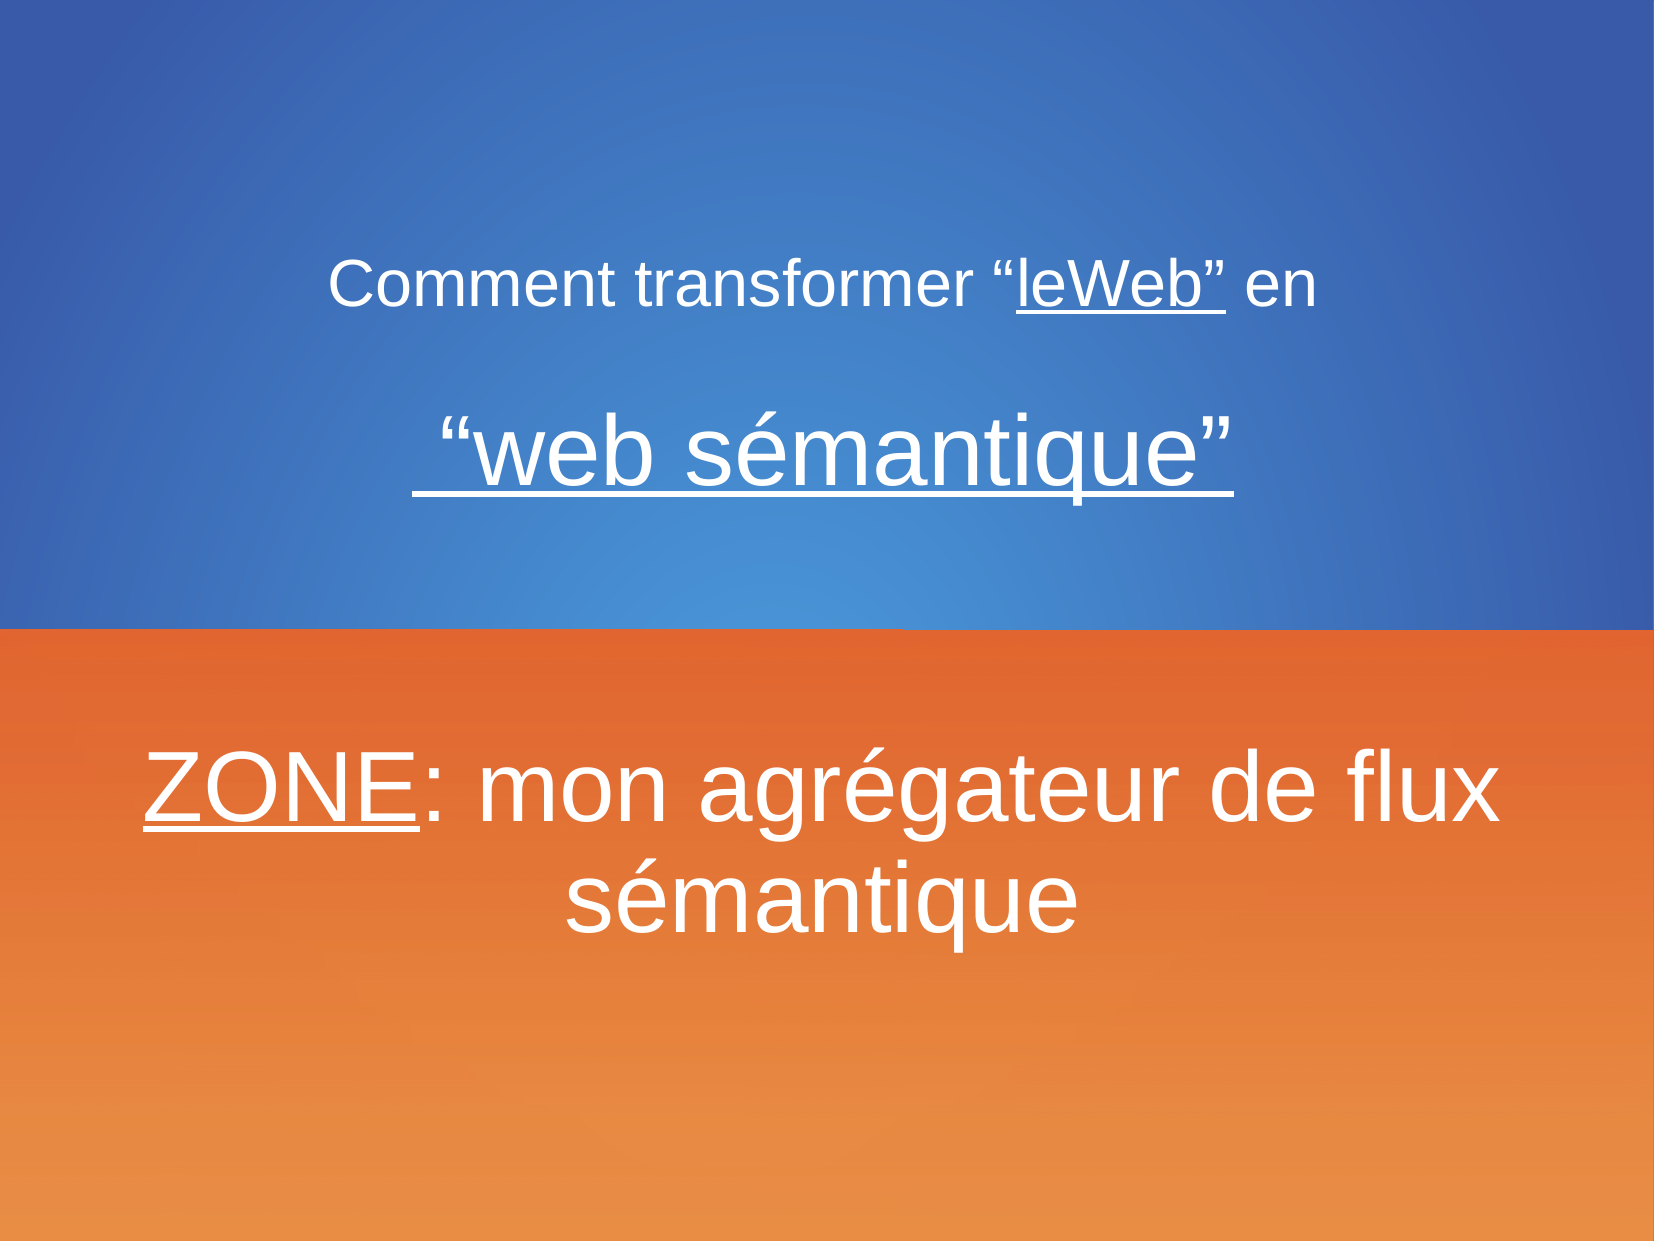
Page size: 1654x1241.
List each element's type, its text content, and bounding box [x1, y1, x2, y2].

picture [0, 0, 1654, 1241]
subtitle Comment transformer “leWeb” en “web sémantique” ZONE: mon agrégateur de flux sémantique [25, 15, 1621, 1186]
